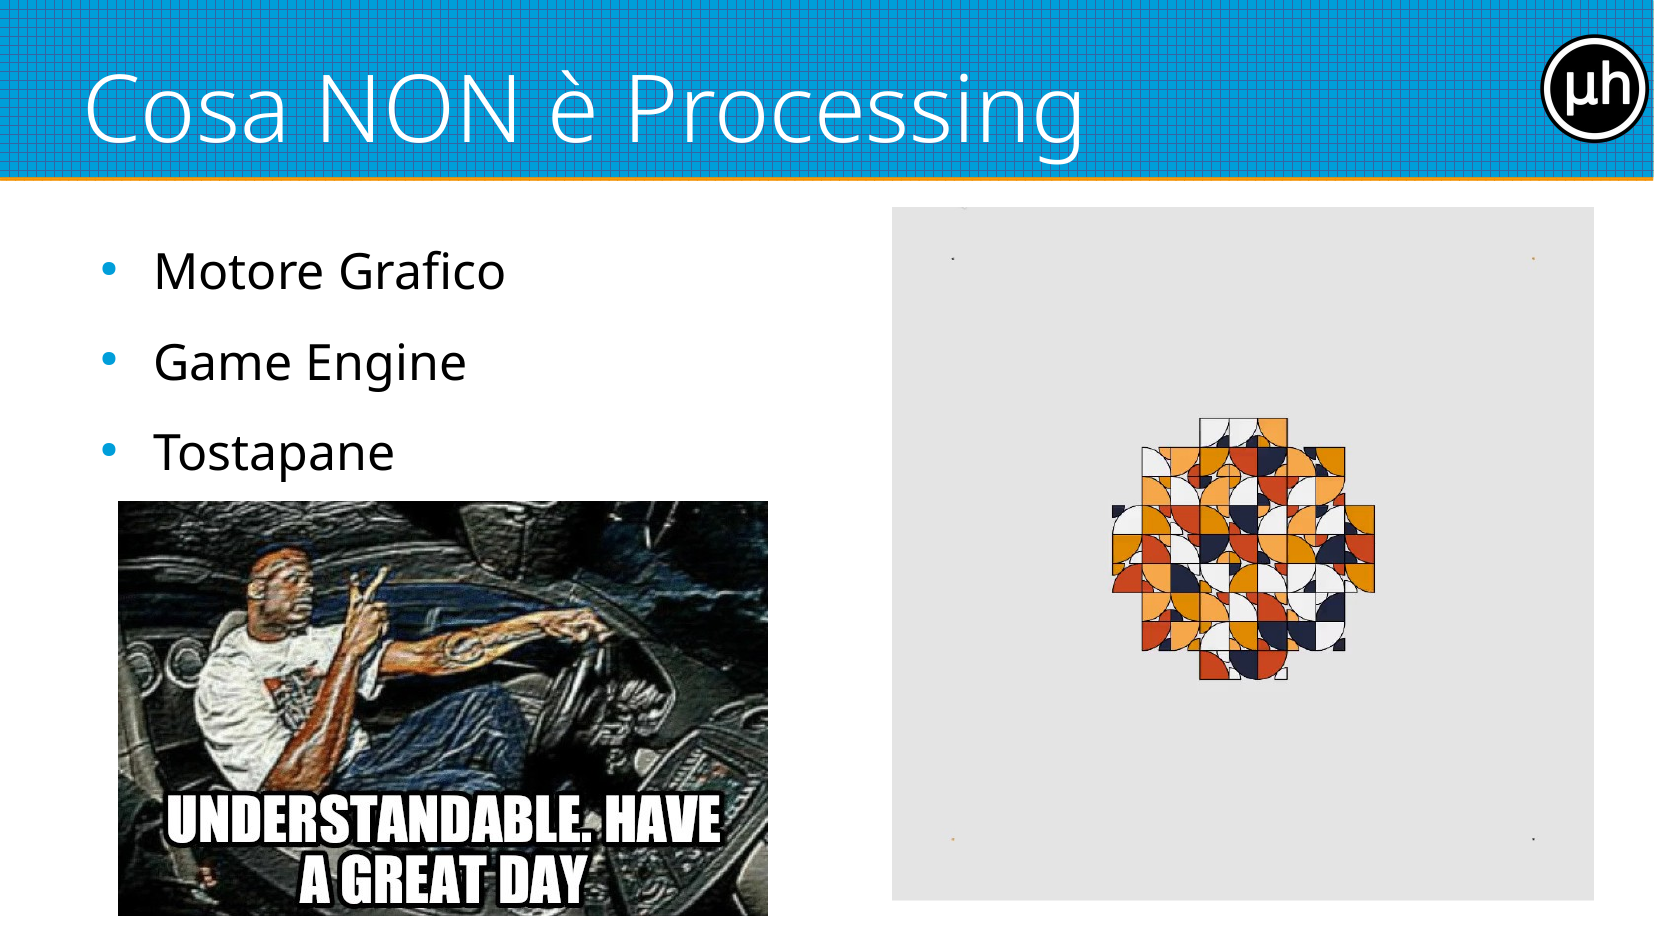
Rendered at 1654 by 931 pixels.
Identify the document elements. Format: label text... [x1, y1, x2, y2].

picture [1542, 36, 1648, 143]
picture [118, 501, 768, 916]
list Motore Grafico Game Engine Tostapane [82, 236, 891, 811]
title Cosa NON è Processing [82, 14, 1571, 171]
text_box [891, 206, 1595, 902]
